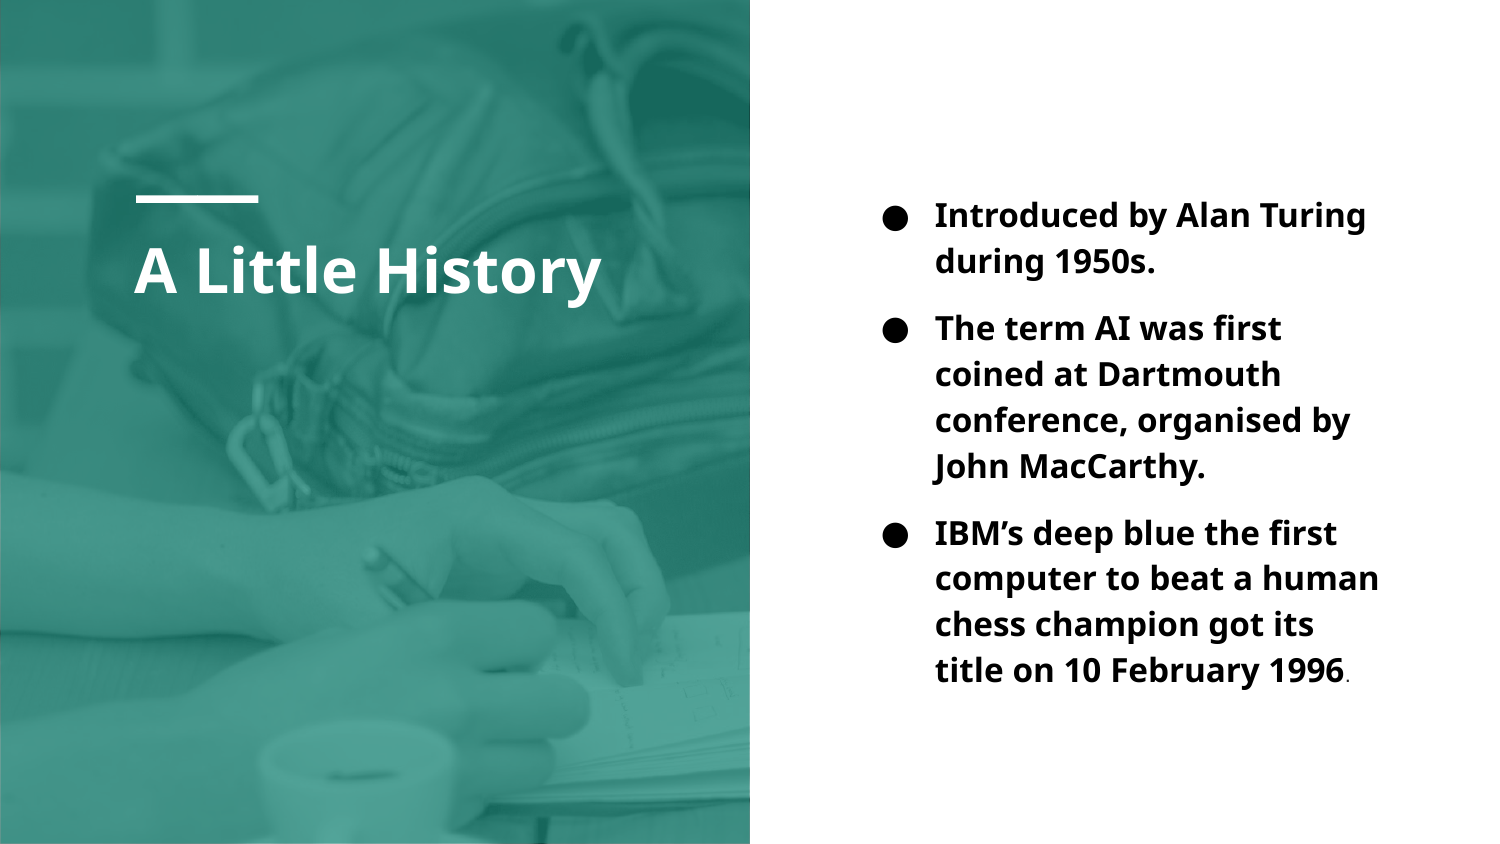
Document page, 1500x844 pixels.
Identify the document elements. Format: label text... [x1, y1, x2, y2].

title A Little History [119, 216, 662, 494]
list Introduced by Alan Turing during 1950s. The term AI was first coined at Dartmouth conference, organised by John MacCarthy. IBM’s deep blue the first computer to beat a human chess champion got its title on 10 February 1996. [844, 173, 1399, 670]
